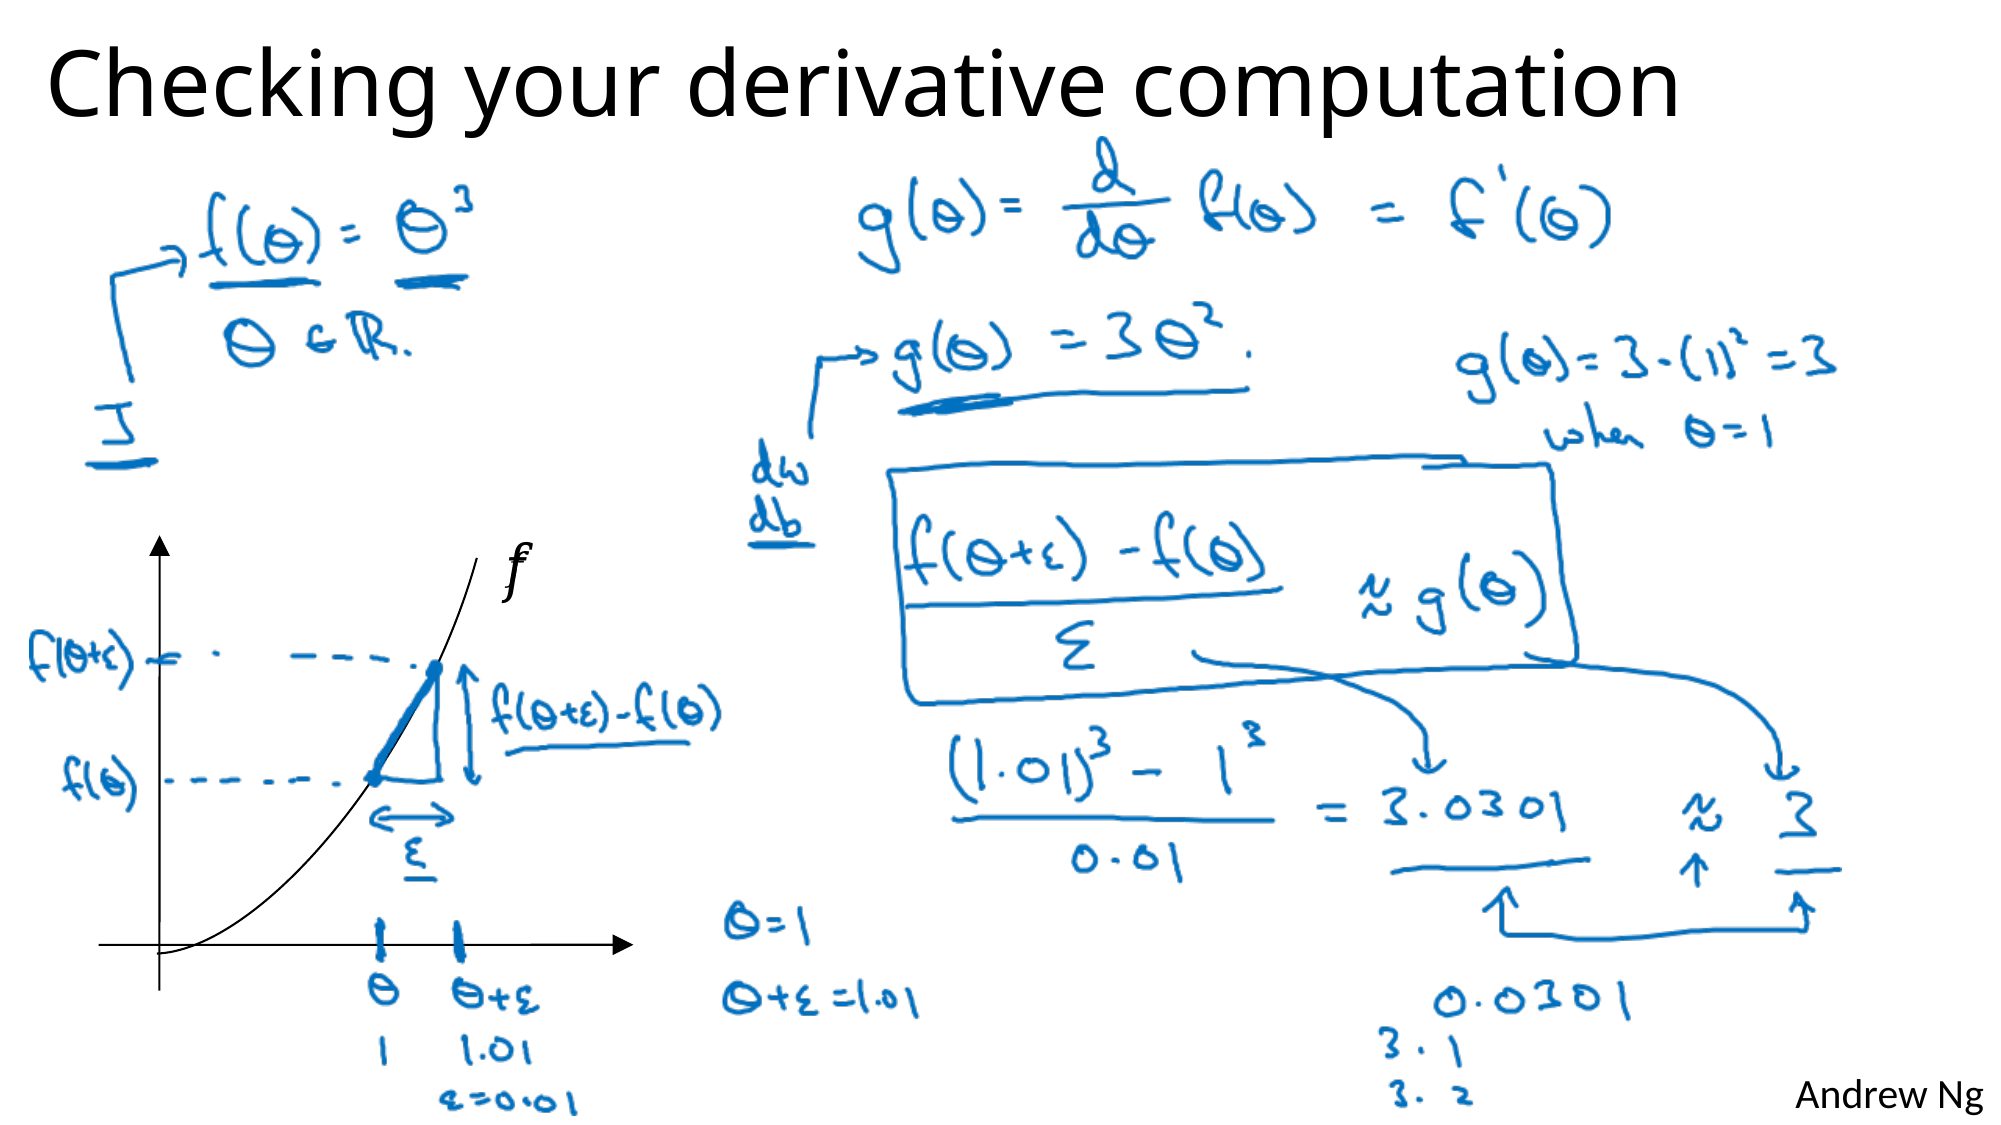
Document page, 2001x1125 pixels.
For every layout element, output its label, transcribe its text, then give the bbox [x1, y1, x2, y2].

title Checking your derivative computation [30, 29, 2000, 248]
picture [29, 136, 1842, 1116]
